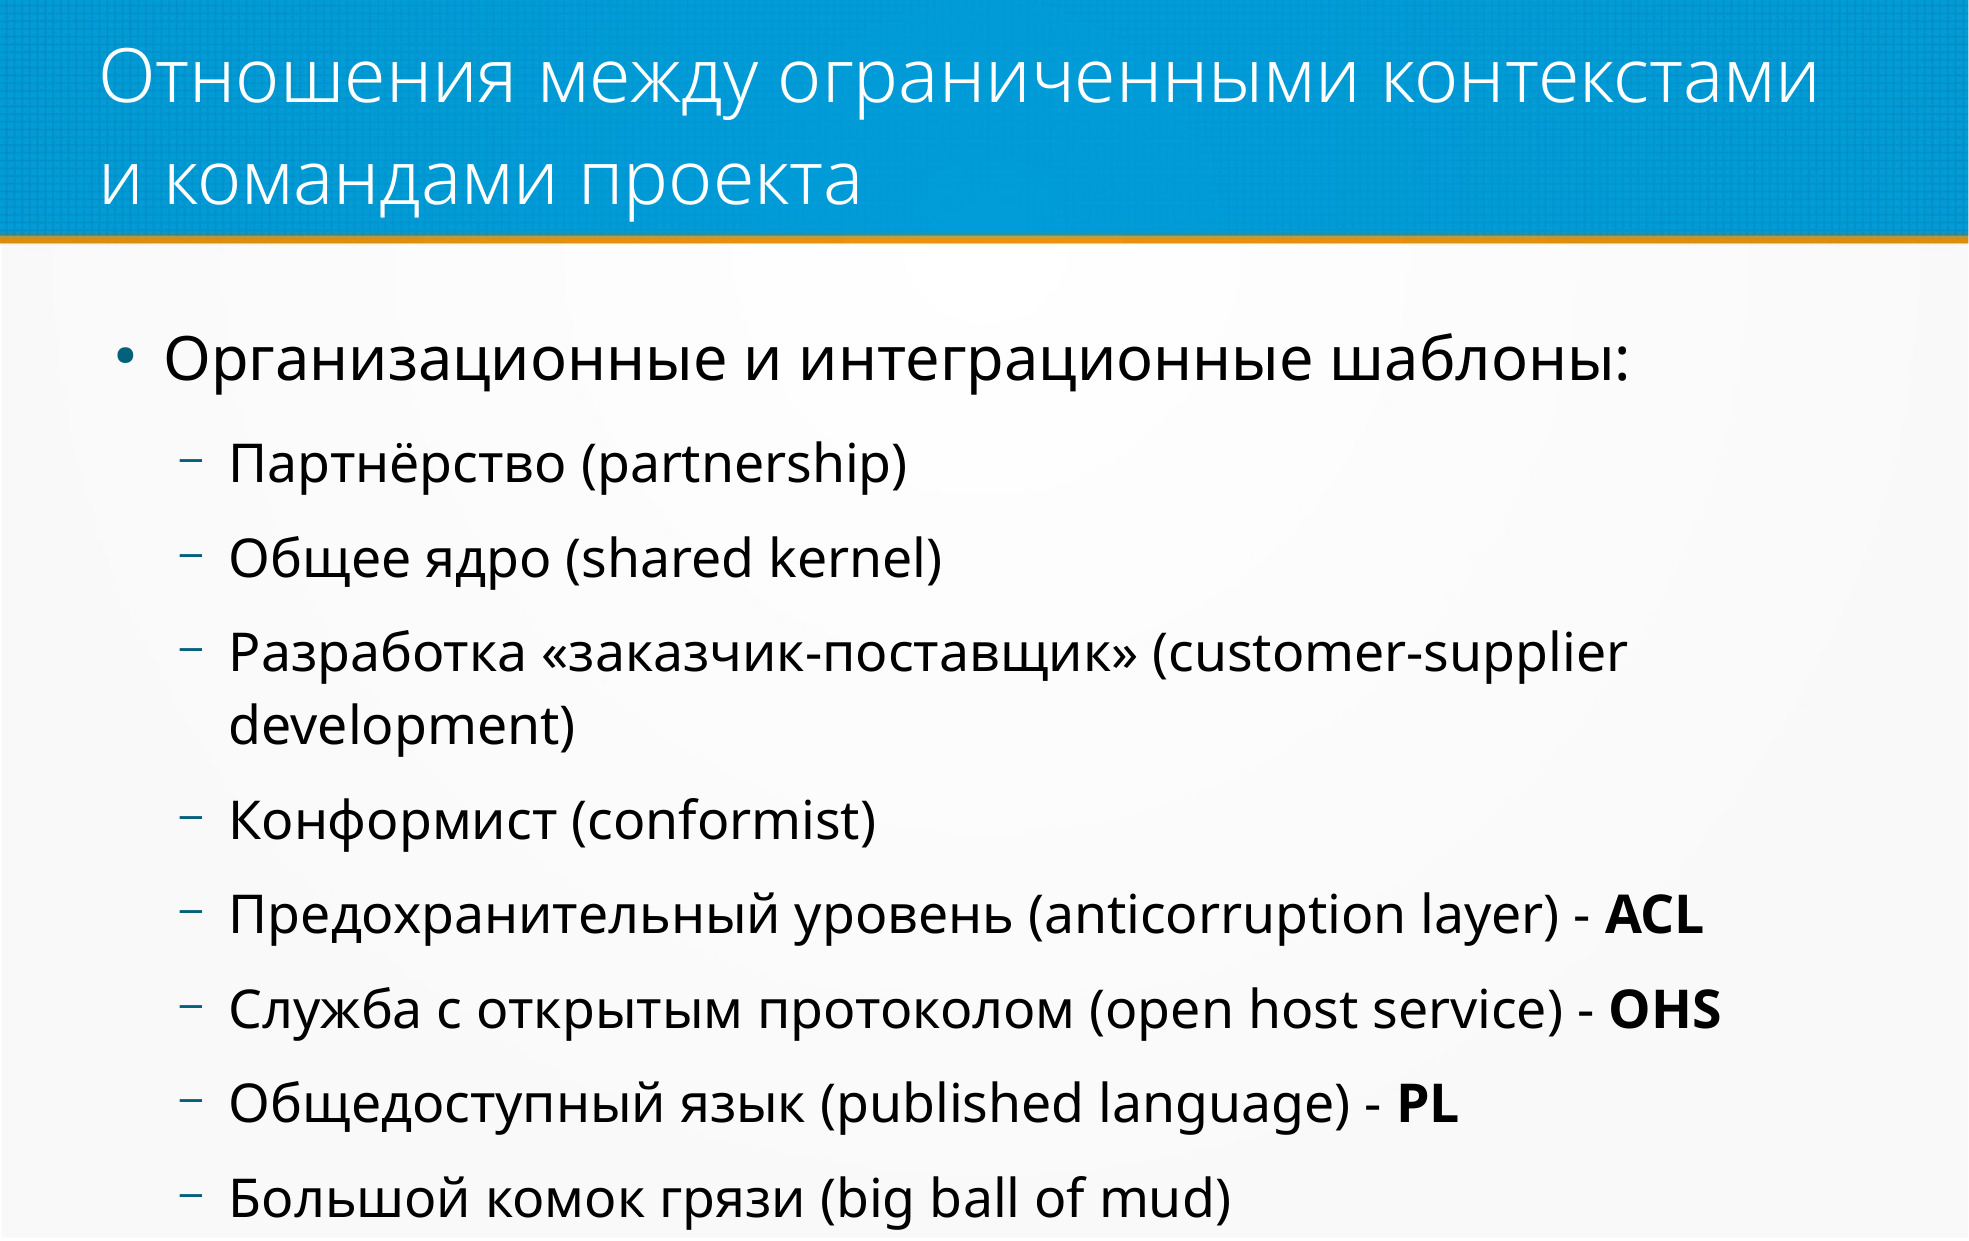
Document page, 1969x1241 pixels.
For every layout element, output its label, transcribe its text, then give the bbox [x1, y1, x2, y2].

picture [0, 233, 1969, 1241]
title Отношения между ограниченными контекстами и командами проекта [98, 19, 1870, 227]
list Организационные и интеграционные шаблоны: Партнёрство (partnership) Общее ядро (shared kernel) Разработка «заказчик-поставщик» (customer-supplier development) Конформист (conformist) Предохранительный уровень (anticorruption layer) - ACL Служба с открытым протоколом (open host service) - OHS Общедоступный язык (published language) - PL Большой комок грязи (big ball of mud) [98, 315, 1969, 1241]
